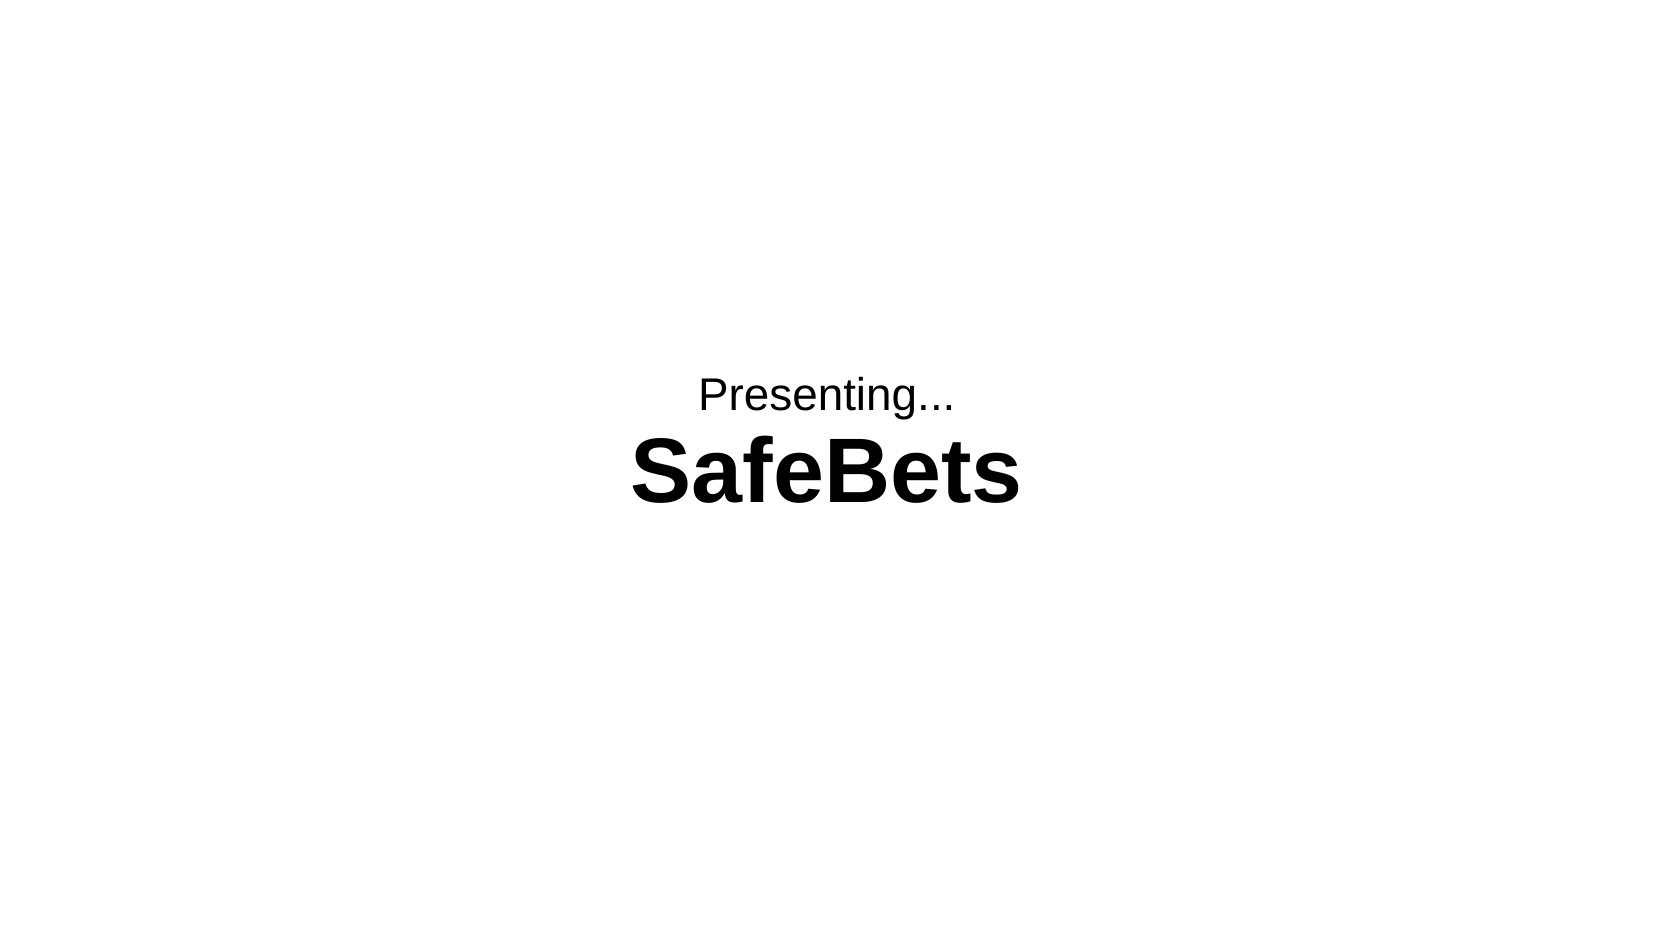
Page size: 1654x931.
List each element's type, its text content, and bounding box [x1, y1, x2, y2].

title Presenting... SafeBets [82, 367, 1571, 524]
